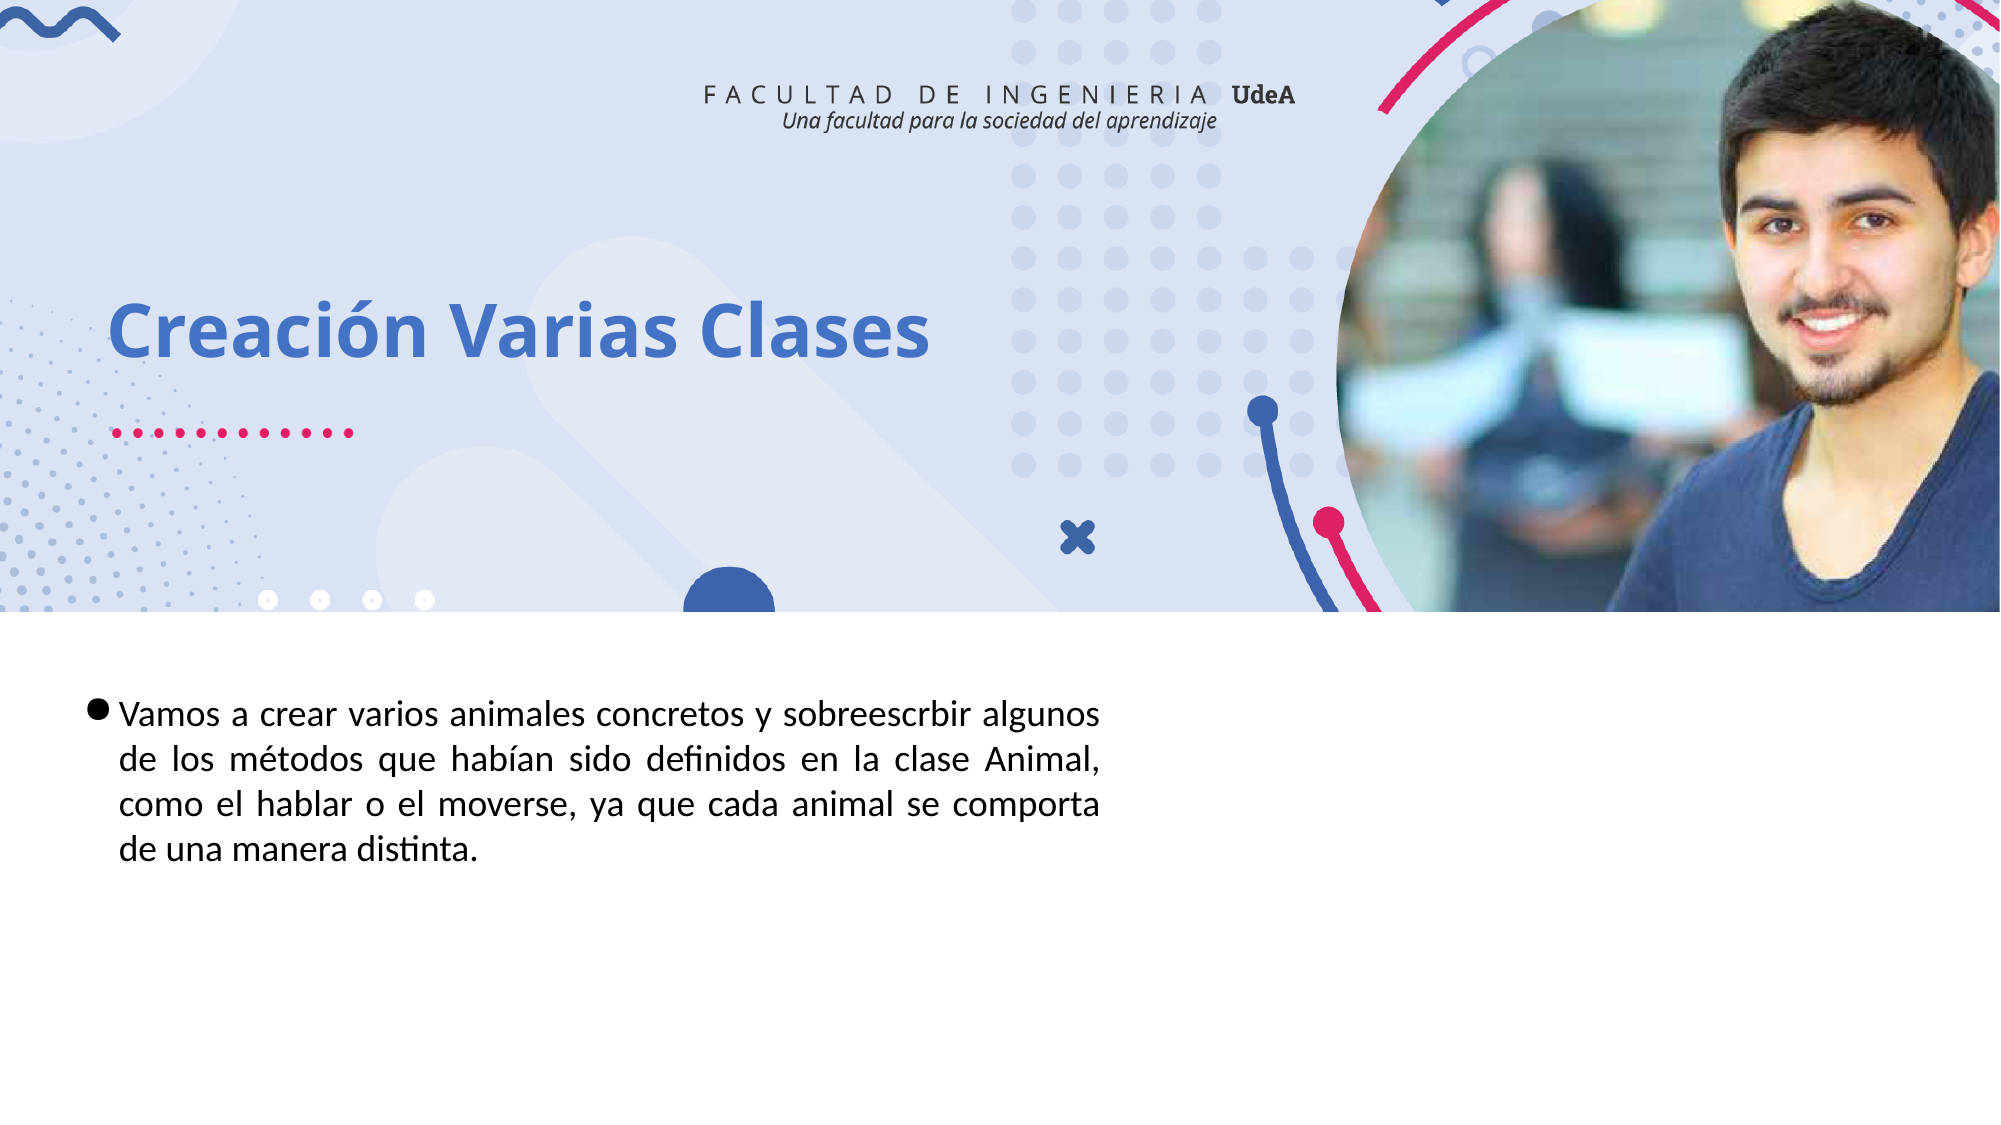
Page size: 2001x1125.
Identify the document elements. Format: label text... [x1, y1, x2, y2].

picture [0, 0, 2000, 612]
text_box Vamos a crear varios animales concretos y sobreescrbir algunos de los métodos que habían sido definidos en la clase Animal, como el hablar o el moverse, ya que cada animal se comporta de una manera distinta. [68, 681, 1117, 877]
text_box Creación Varias Clases [92, 277, 988, 389]
